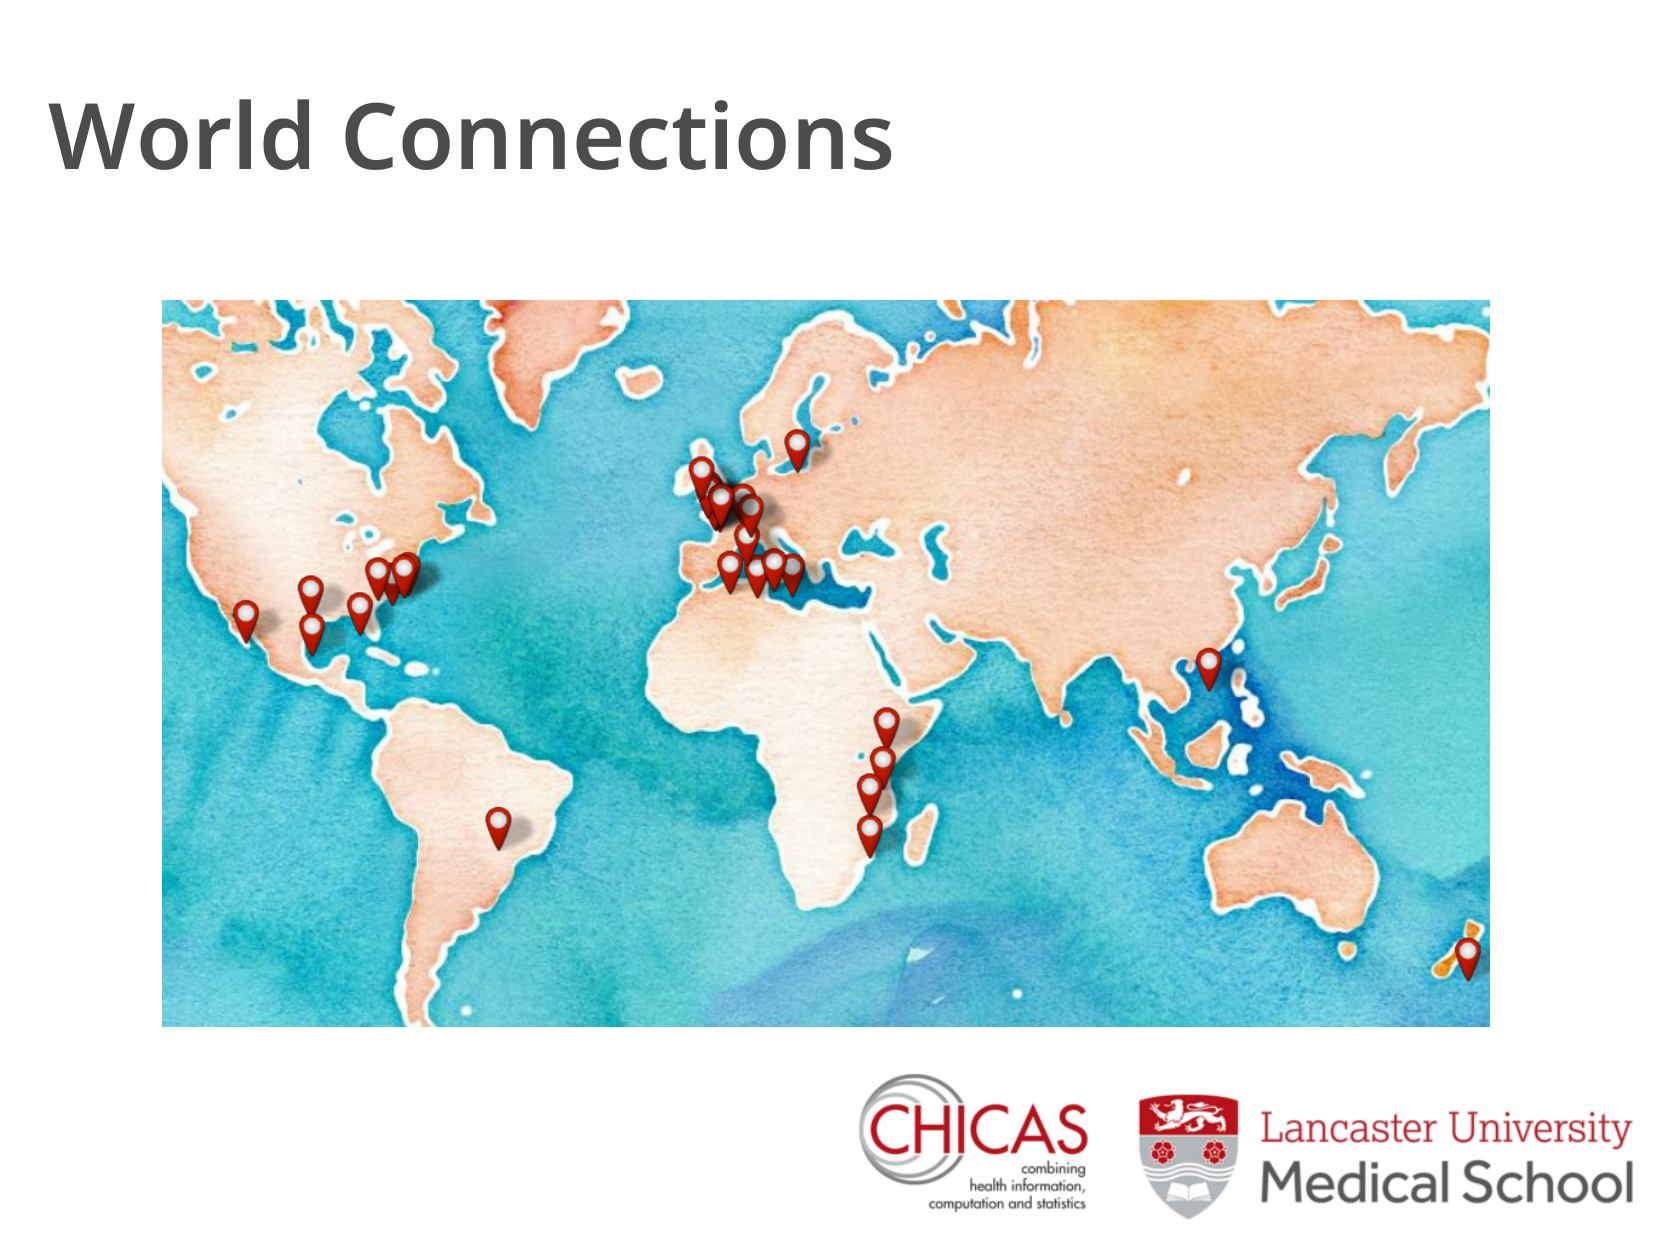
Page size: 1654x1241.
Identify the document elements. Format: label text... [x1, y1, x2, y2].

title World Connections [48, 62, 1270, 206]
picture [105, 4, 1654, 1241]
